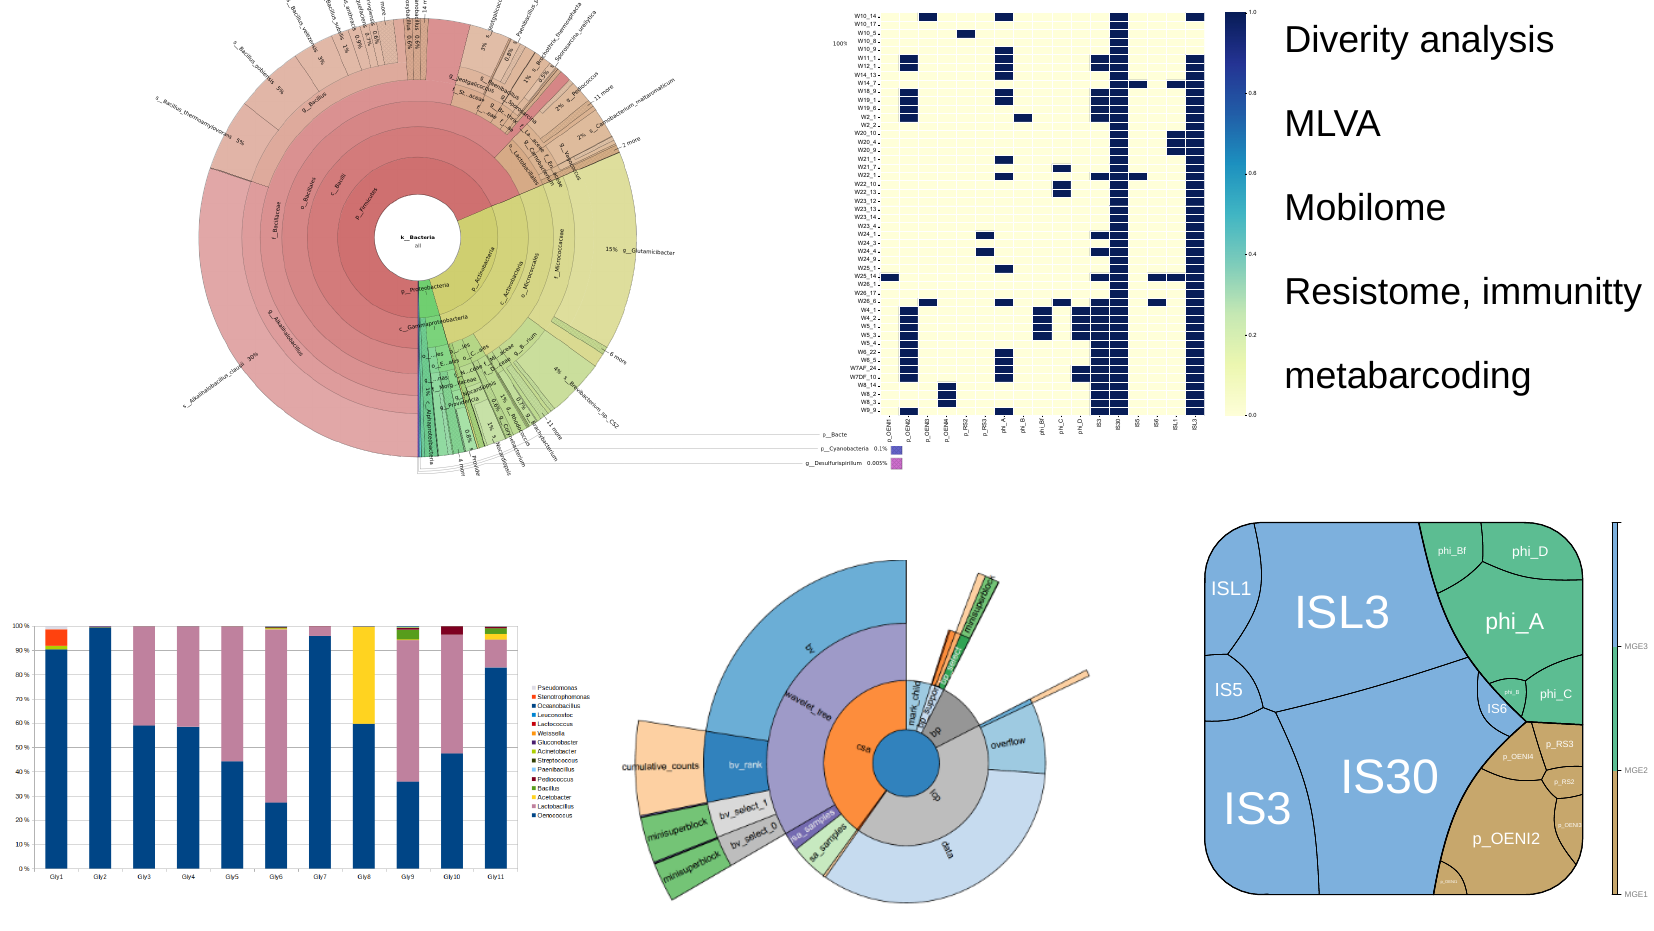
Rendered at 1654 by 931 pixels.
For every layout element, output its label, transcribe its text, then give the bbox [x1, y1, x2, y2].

picture [0, 0, 1261, 476]
picture [619, 560, 1093, 907]
text_box Diverity analysis MLVA Mobilome Resistome, immunitty metabarcoding [1269, 11, 1654, 405]
picture [0, 617, 596, 886]
picture [1181, 501, 1654, 916]
